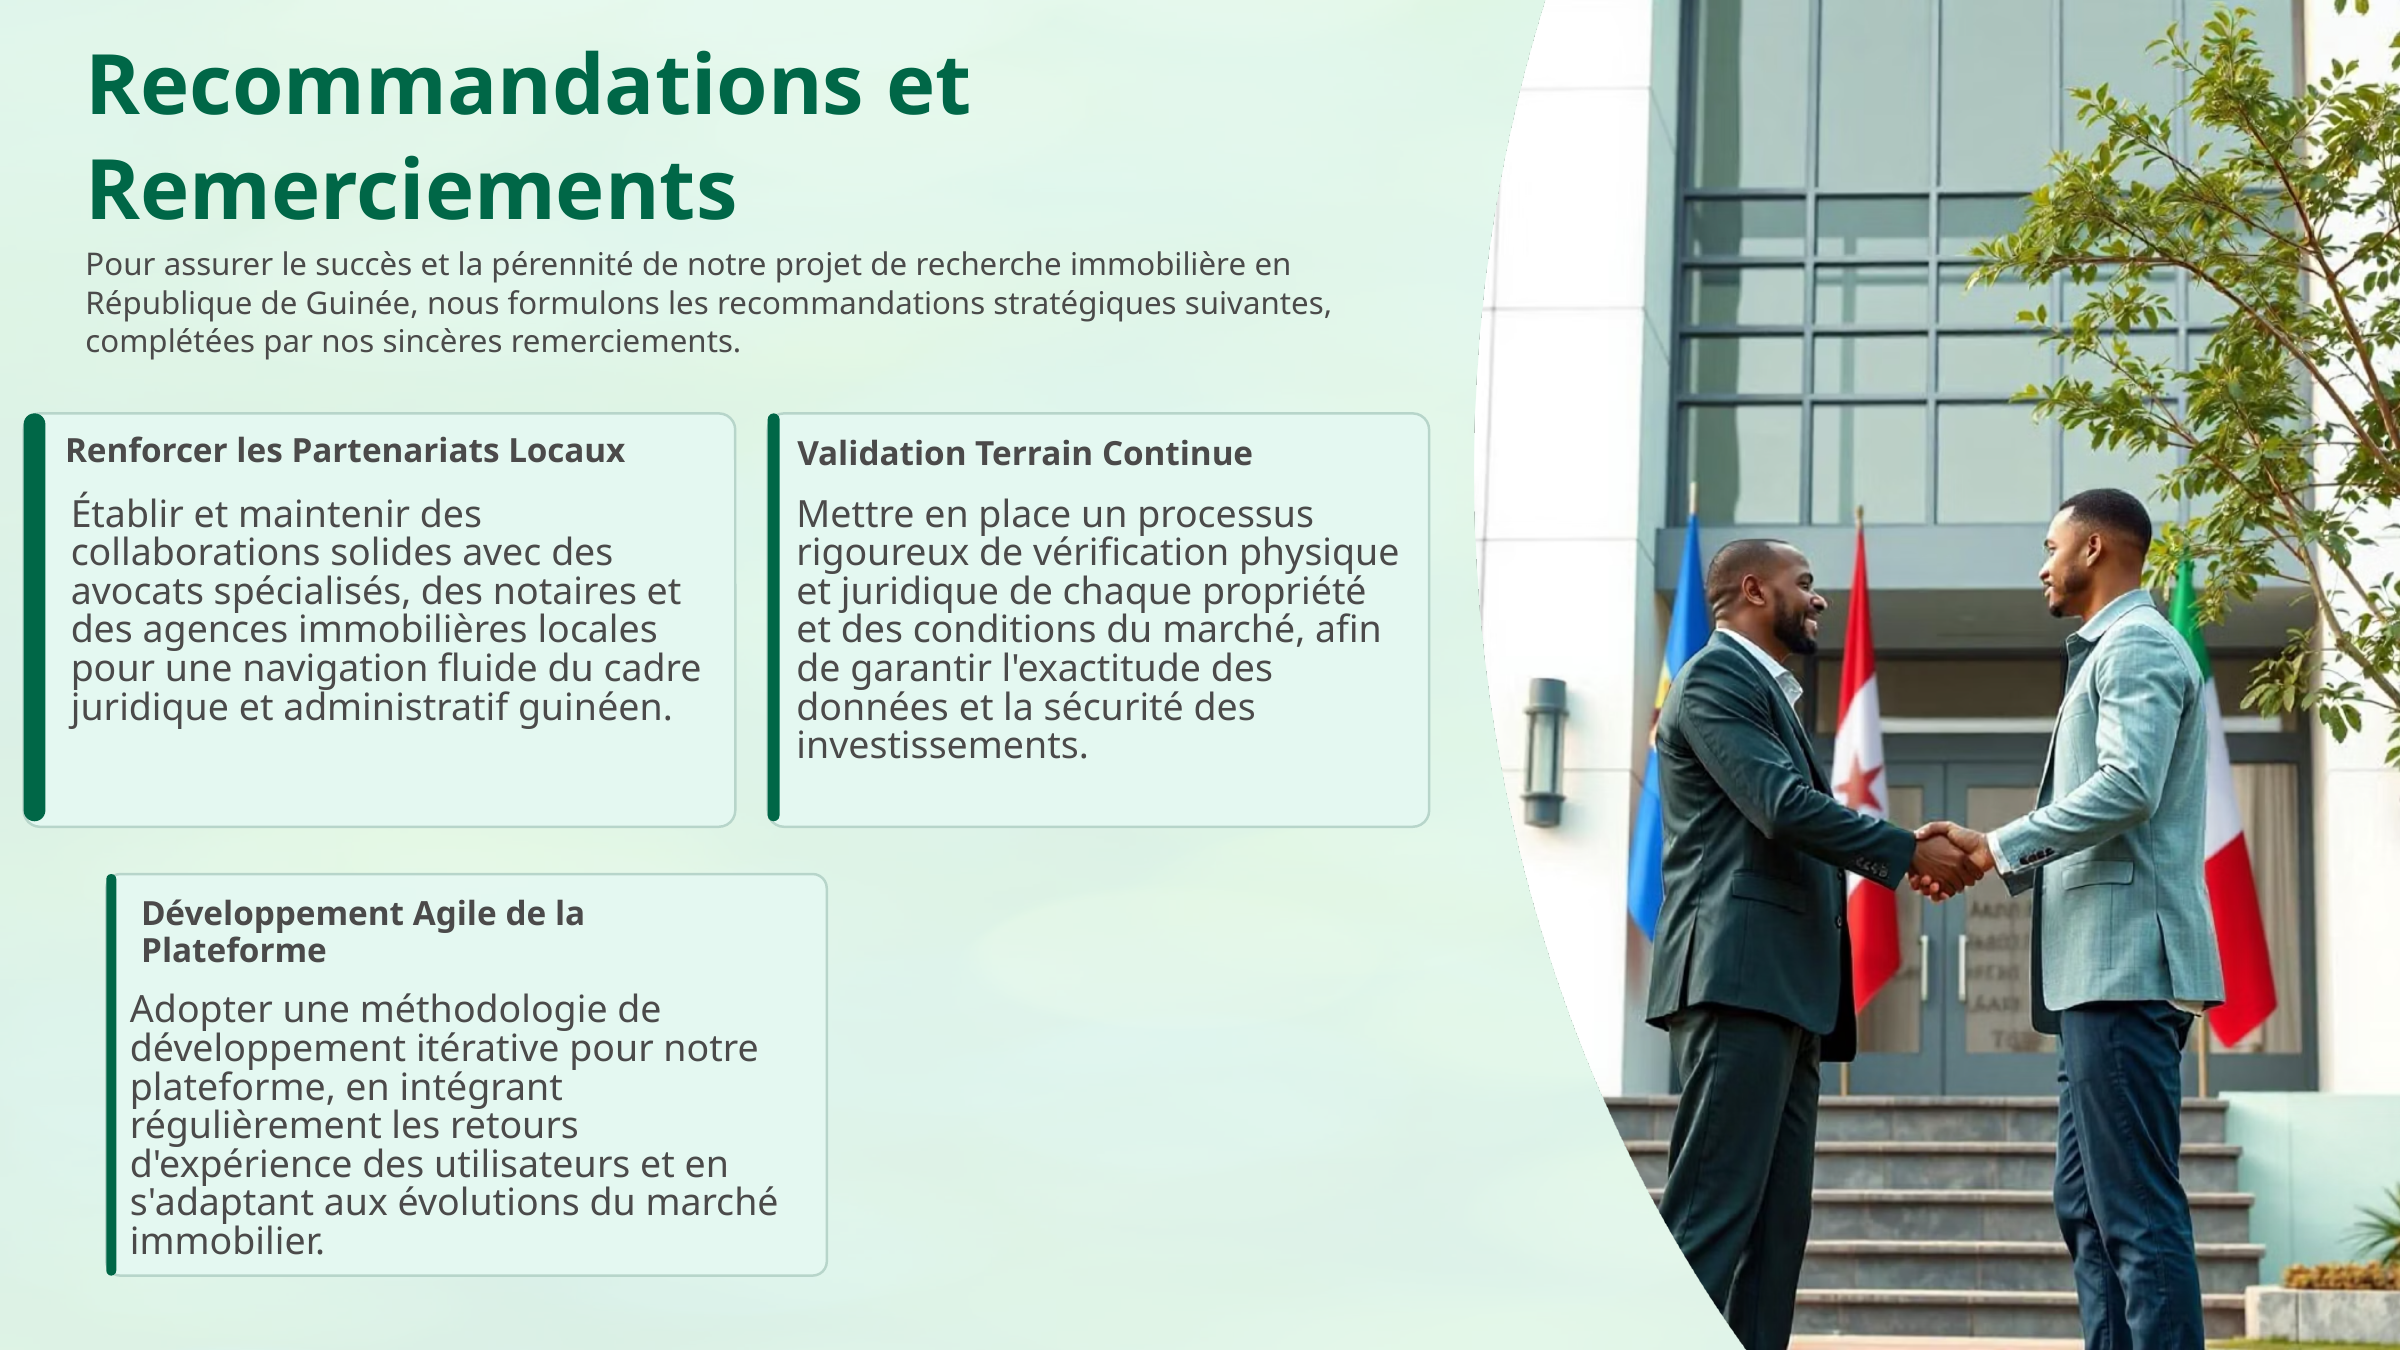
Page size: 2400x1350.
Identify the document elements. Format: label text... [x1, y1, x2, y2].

text_box Développement Agile de la Plateforme [141, 894, 733, 971]
picture [1455, 0, 2400, 1350]
text_box Établir et maintenir des collaborations solides avec des avocats spécialisés, des notaires et des agences immobilières locales pour une navigation fluide du cadre juridique et administratif guinéen. [70, 496, 709, 792]
text_box [767, 413, 1430, 827]
text_box [106, 874, 827, 1276]
text_box Renforcer les Partenariats Locaux [64, 431, 767, 502]
text_box [23, 413, 736, 827]
text_box Recommandations et Remerciements [85, 25, 1415, 213]
text_box Adopter une méthodologie de développement itérative pour notre plateforme, en intégrant régulièrement les retours d'expérience des utilisateurs et en s'adaptant aux évolutions du marché immobilier. [129, 991, 804, 1300]
text_box Validation Terrain Continue [797, 434, 1406, 485]
text_box Pour assurer le succès et la pérennité de notre projet de recherche immobilière en République de Guinée, nous formulons les recommandations stratégiques suivantes, complétées par nos sincères remerciements. [85, 243, 1415, 322]
text_box Mettre en place un processus rigoureux de vérification physique et juridique de chaque propriété et des conditions du marché, afin de garantir l'exactitude des données et la sécurité des investissements. [796, 496, 1406, 804]
